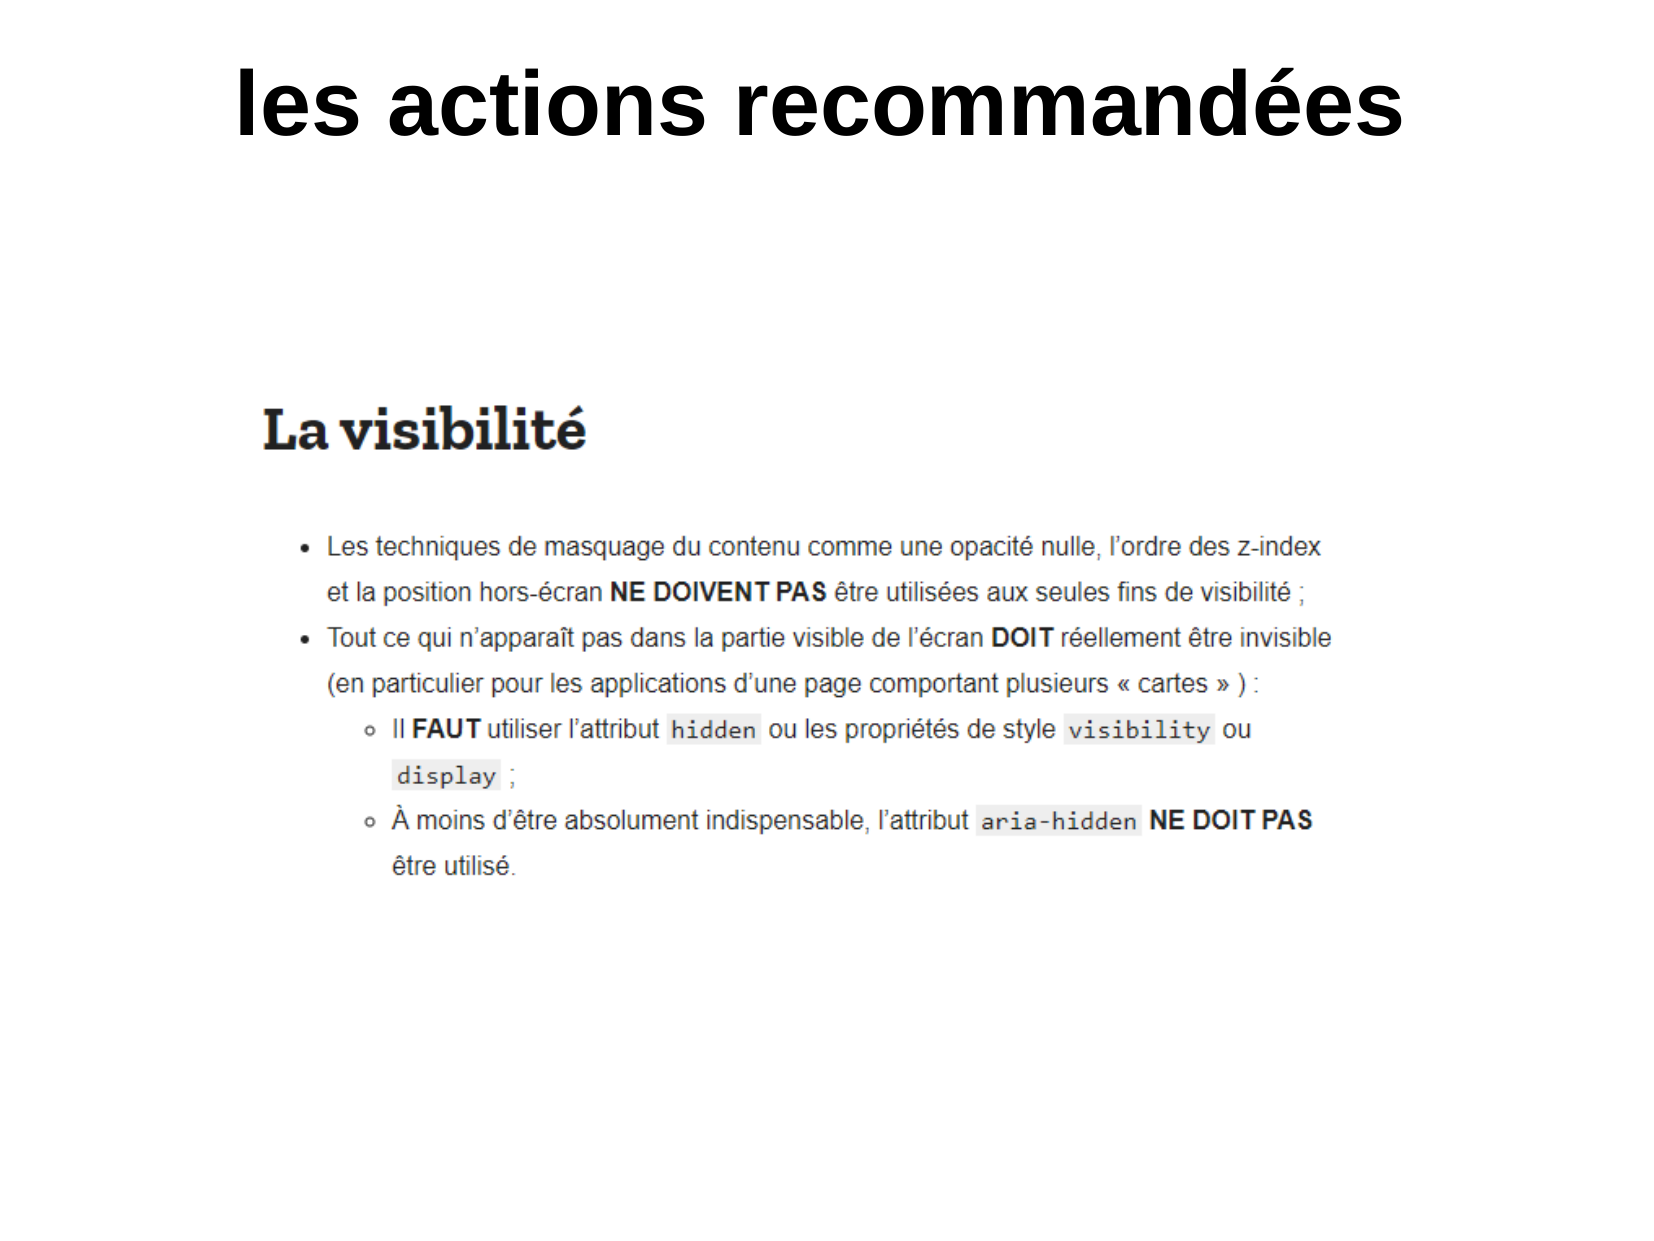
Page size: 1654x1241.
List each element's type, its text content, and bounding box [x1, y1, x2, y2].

picture [236, 383, 1396, 916]
title les actions recommandées [76, 0, 1565, 208]
